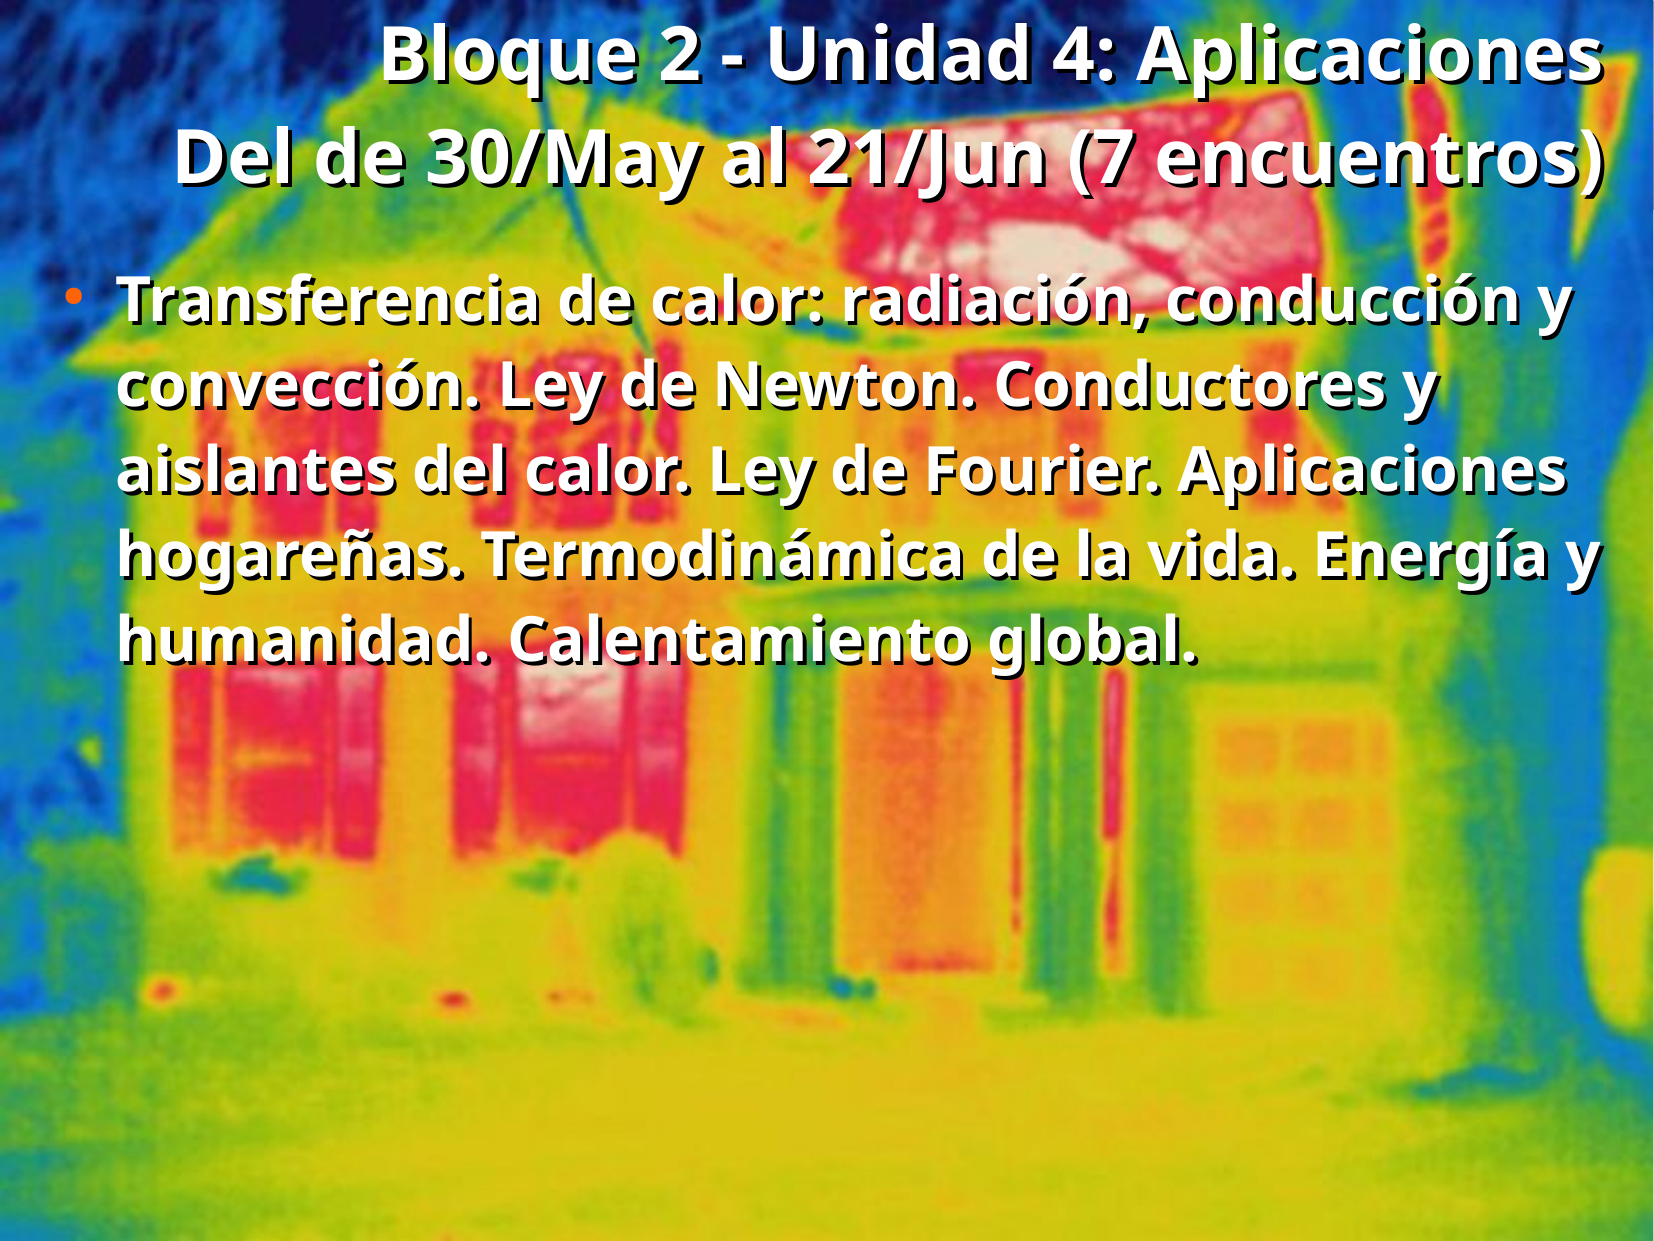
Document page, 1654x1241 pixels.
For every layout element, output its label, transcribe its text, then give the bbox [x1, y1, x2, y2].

picture [0, 0, 1654, 1241]
list Transferencia de calor: radiación, conducción y convección. Ley de Newton. Conductores y aislantes del calor. Ley de Fourier. Aplicaciones hogareñas. Termodinámica de la vida. Energía y humanidad. Calentamiento global. [45, 255, 1606, 1156]
title Bloque 2 - Unidad 4: Aplicaciones Del de 30/May al 21/Jun (7 encuentros) [45, 11, 1606, 195]
